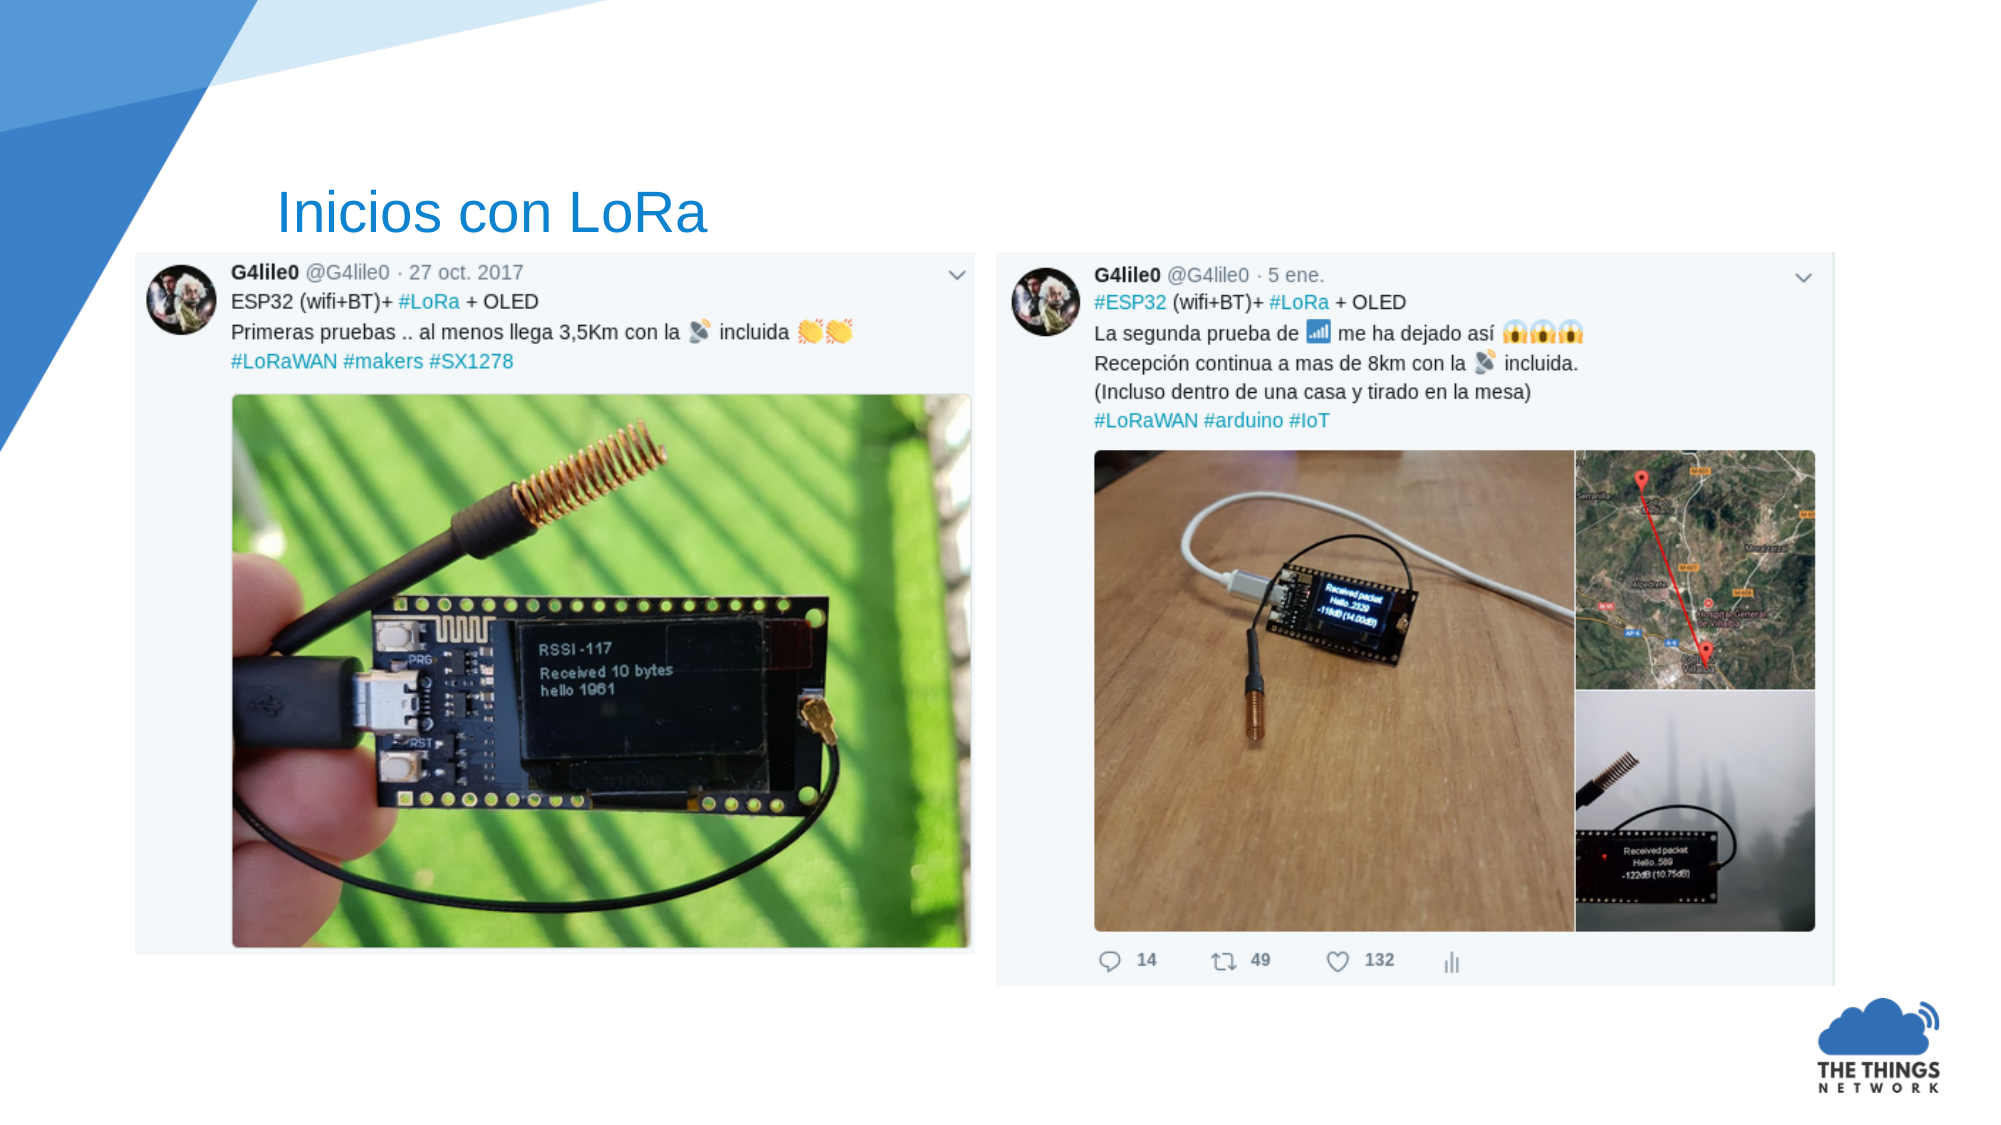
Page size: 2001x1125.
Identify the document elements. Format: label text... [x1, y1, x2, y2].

picture [0, 0, 1940, 1093]
title Inicios con LoRa [261, 100, 1863, 318]
